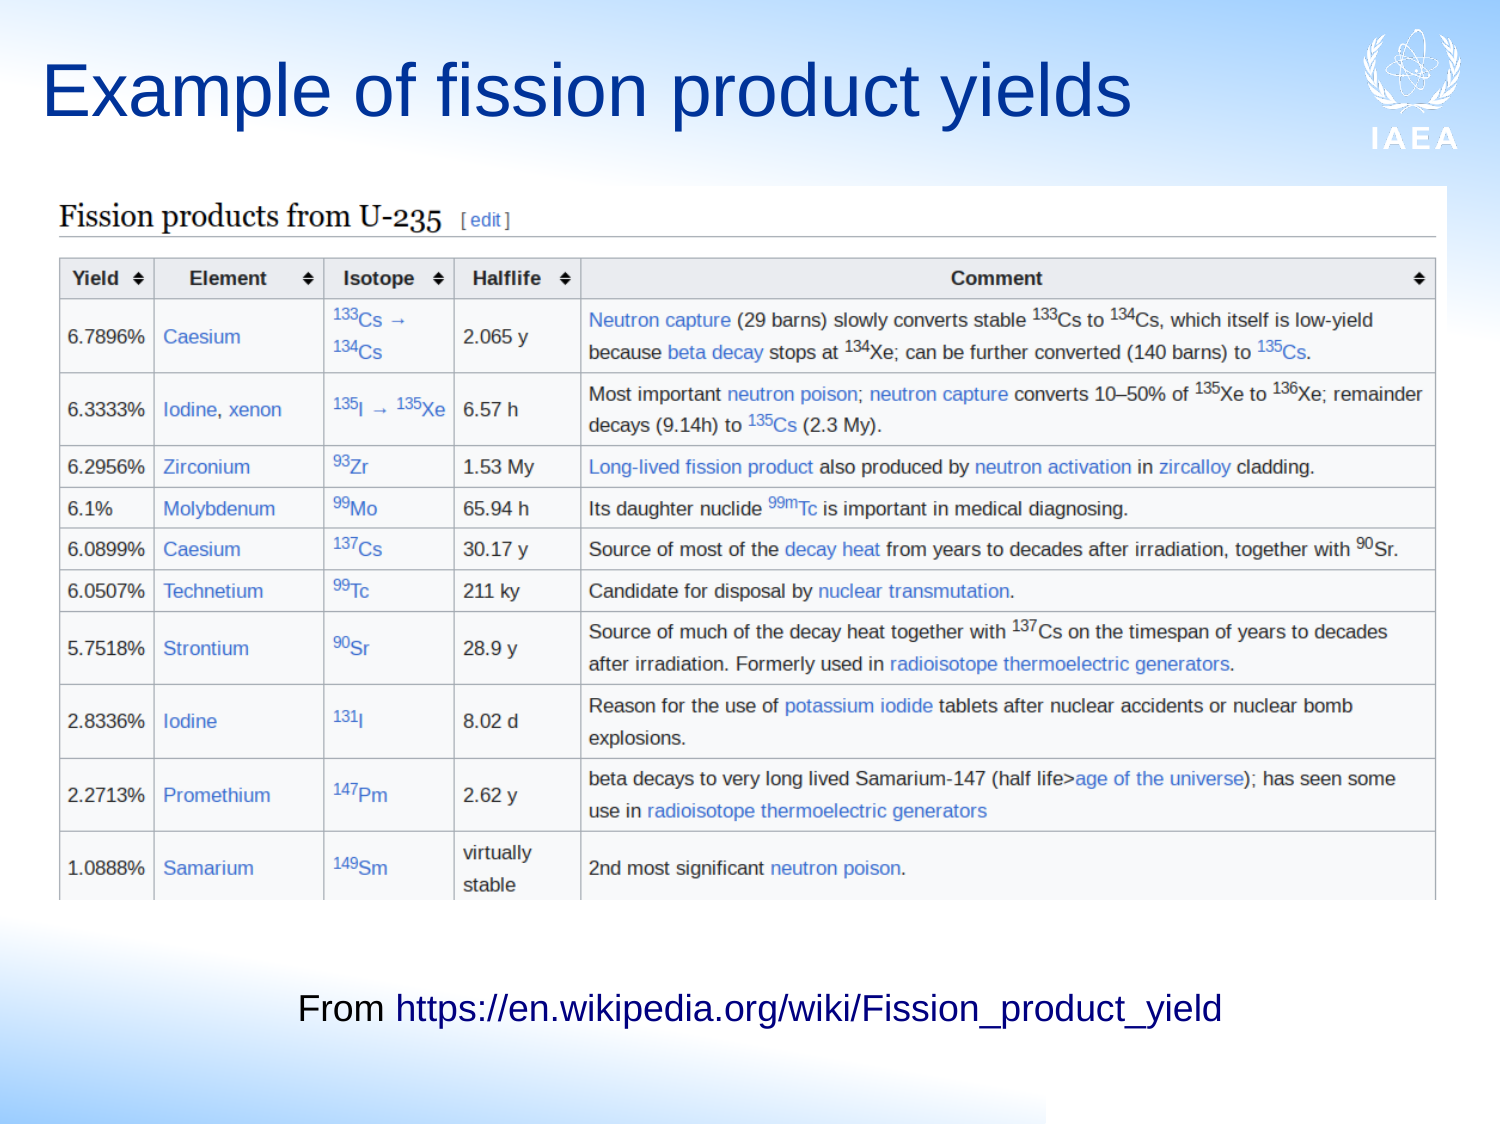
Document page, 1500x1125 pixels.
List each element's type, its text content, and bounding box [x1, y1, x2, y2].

text_box From https://en.wikipedia.org/wiki/Fission_product_yield [282, 979, 1238, 1037]
picture [1363, 29, 1461, 149]
picture [46, 186, 1447, 901]
title Example of fission product yields [41, 5, 1218, 174]
